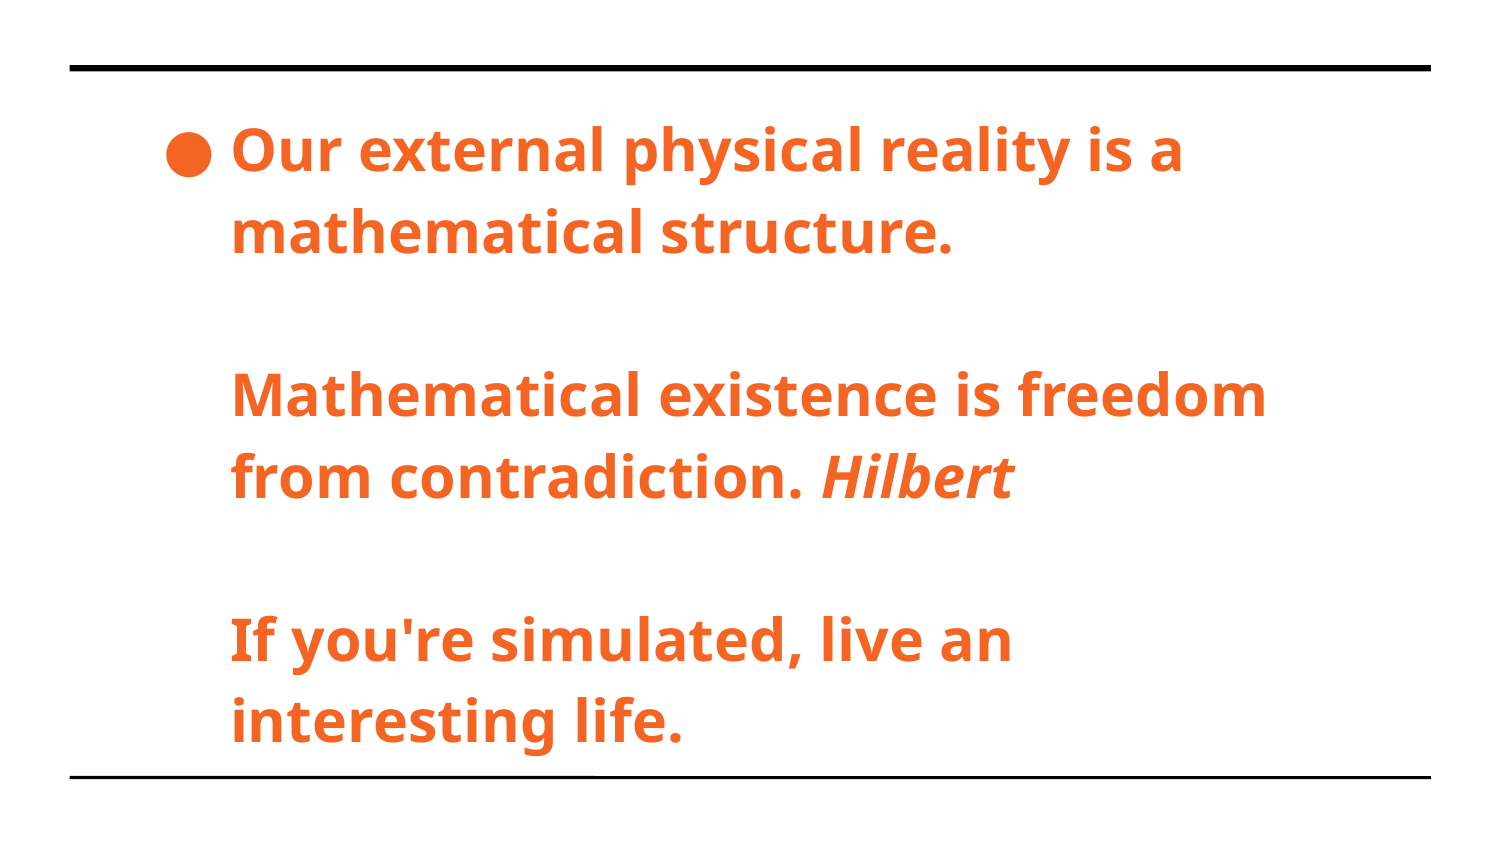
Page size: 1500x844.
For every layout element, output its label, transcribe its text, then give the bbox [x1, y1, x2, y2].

title Our external physical reality is a mathematical structure. Mathematical existence is freedom from contradiction. Hilbert If you're simulated, live an interesting life. [140, 214, 1360, 643]
